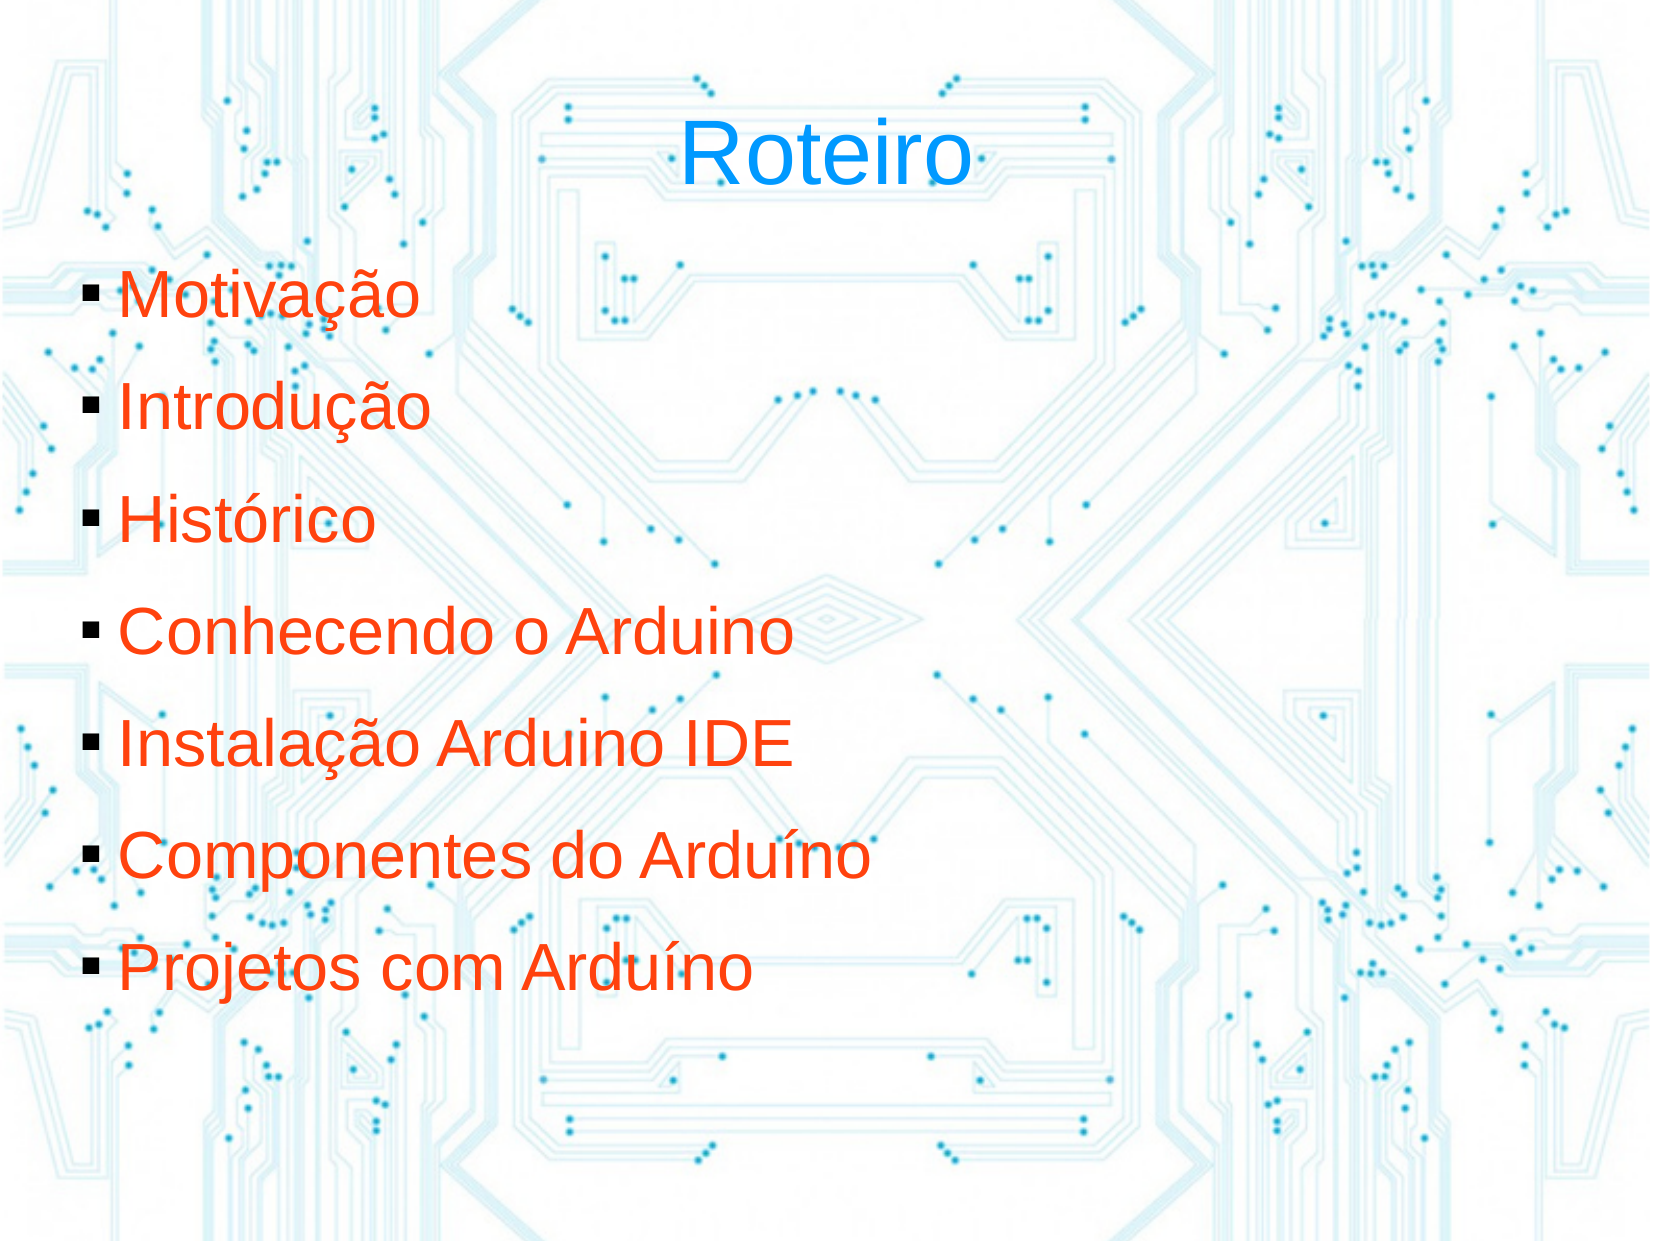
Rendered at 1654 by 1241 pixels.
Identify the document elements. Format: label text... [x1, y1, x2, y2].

title Roteiro [82, 49, 1571, 257]
picture [0, 0, 1654, 1241]
subtitle Motivação Introdução Histórico Conhecendo o Arduino Instalação Arduino IDE Componentes do Arduíno Projetos com Arduíno [82, 238, 1538, 1062]
